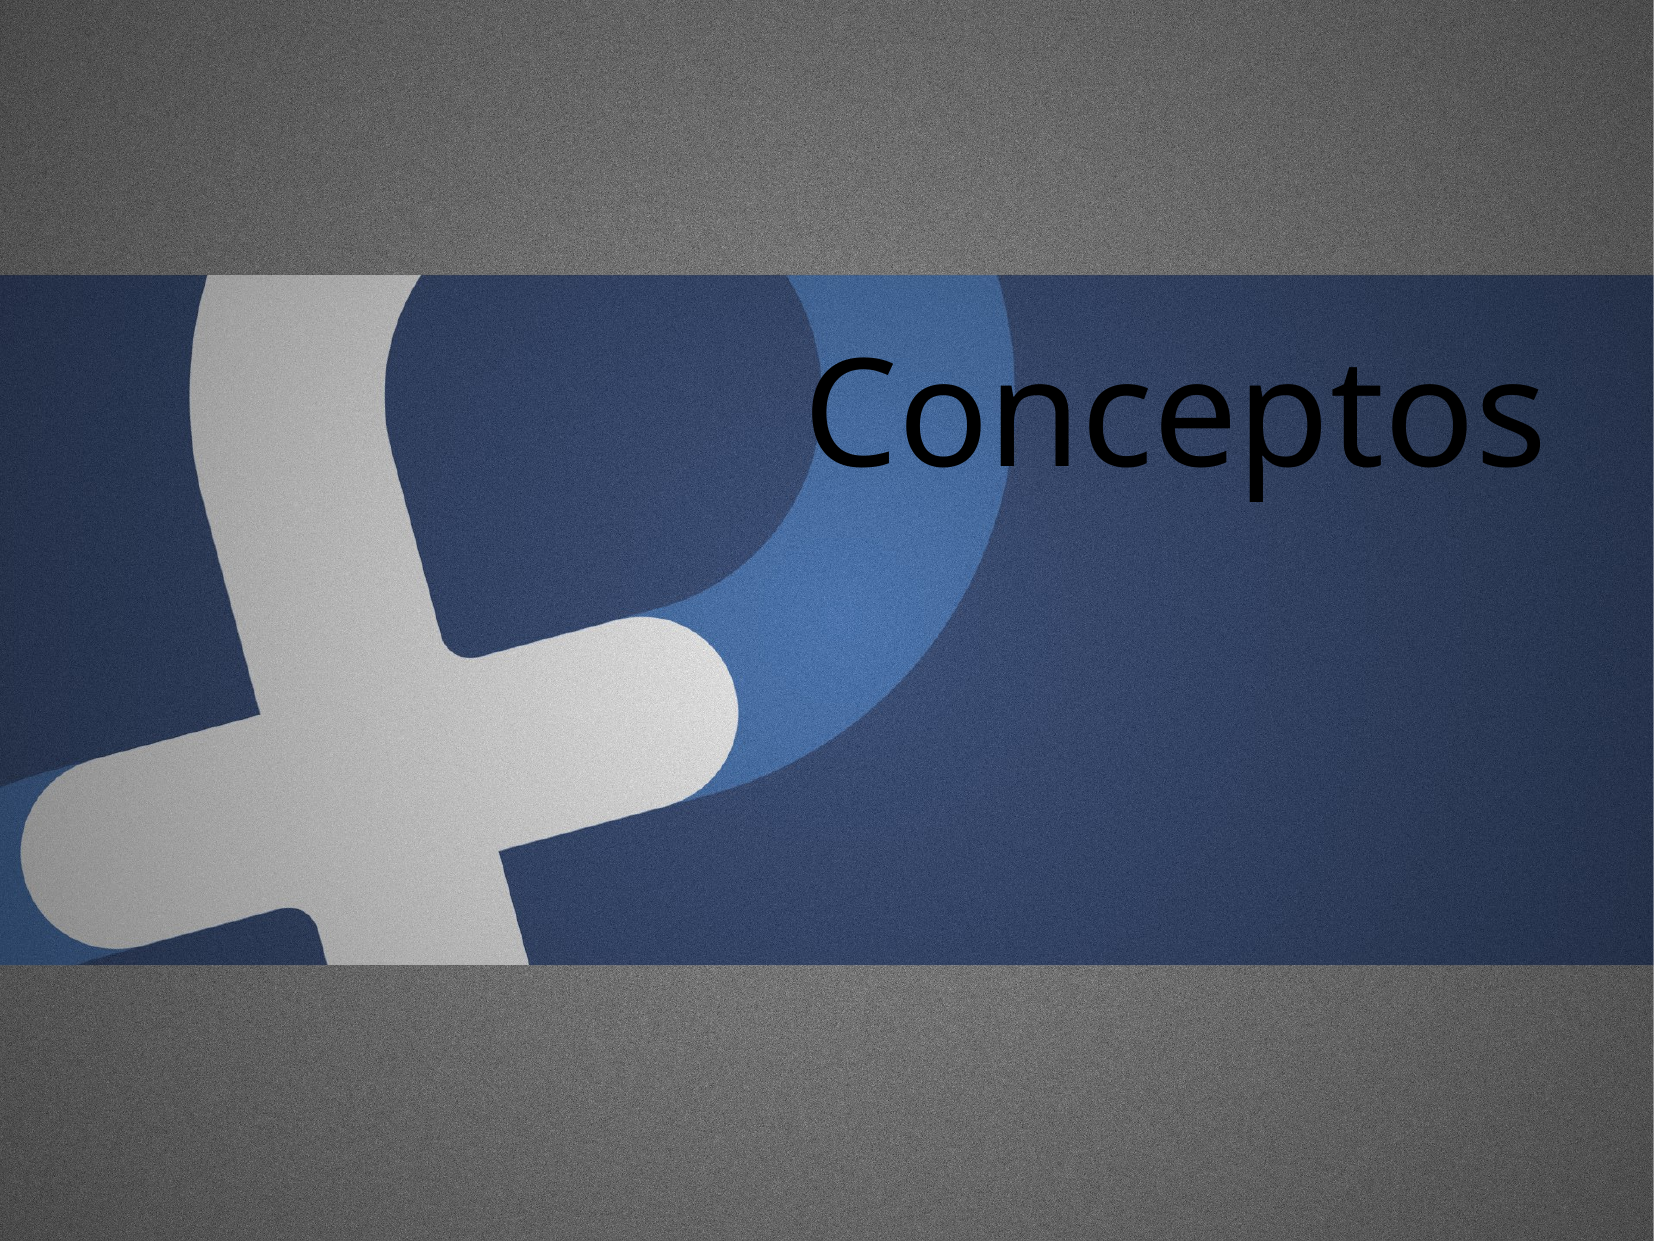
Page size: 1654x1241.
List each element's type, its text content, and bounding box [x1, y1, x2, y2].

text_box Conceptos [447, 315, 1563, 654]
picture [0, 0, 1654, 1241]
